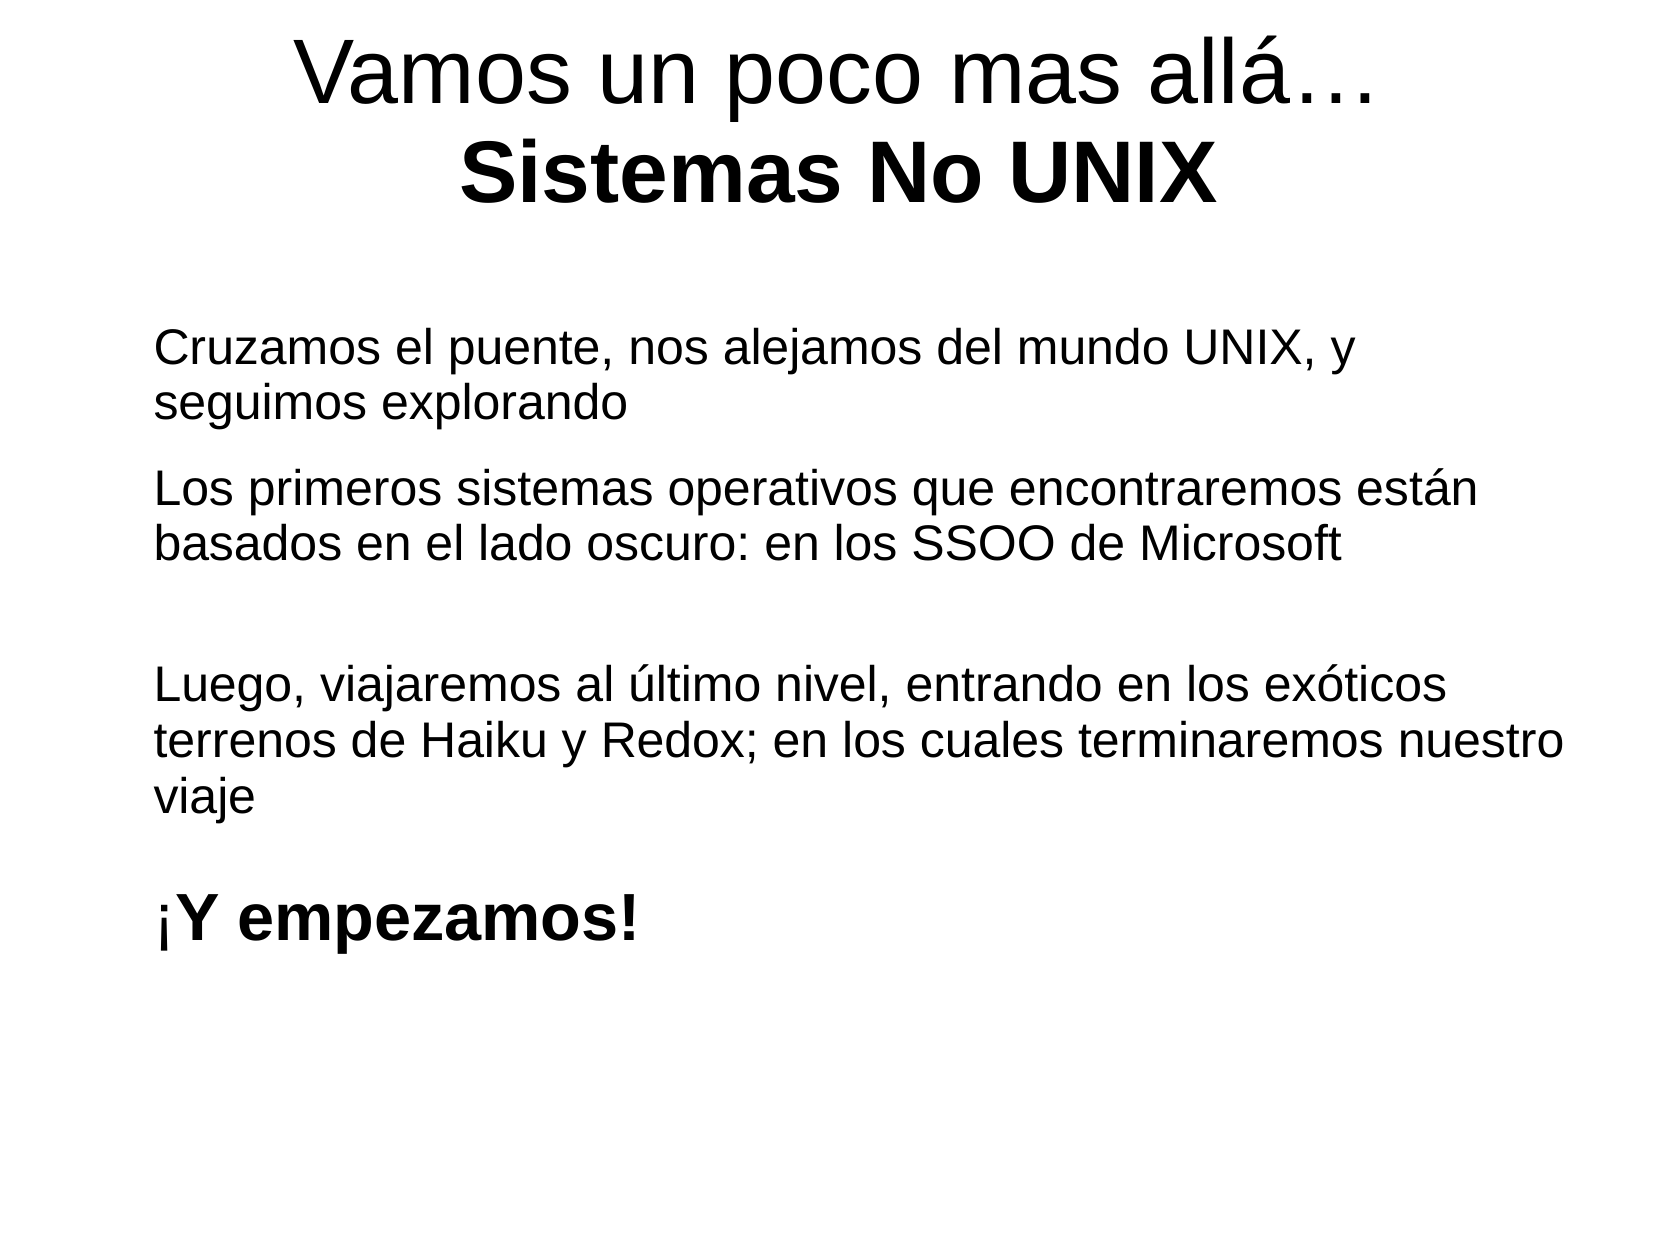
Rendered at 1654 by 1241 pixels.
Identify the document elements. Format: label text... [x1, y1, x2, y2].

list Cruzamos el puente, nos alejamos del mundo UNIX, y seguimos explorando Los primeros sistemas operativos que encontraremos están basados en el lado oscuro: en los SSOO de Microsoft Luego, viajaremos al último nivel, entrando en los exóticos terrenos de Haiku y Redox; en los cuales terminaremos nuestro viaje ¡Y empezamos! [82, 318, 1571, 1104]
title Vamos un poco mas allá… Sistemas No UNIX [94, 20, 1583, 319]
